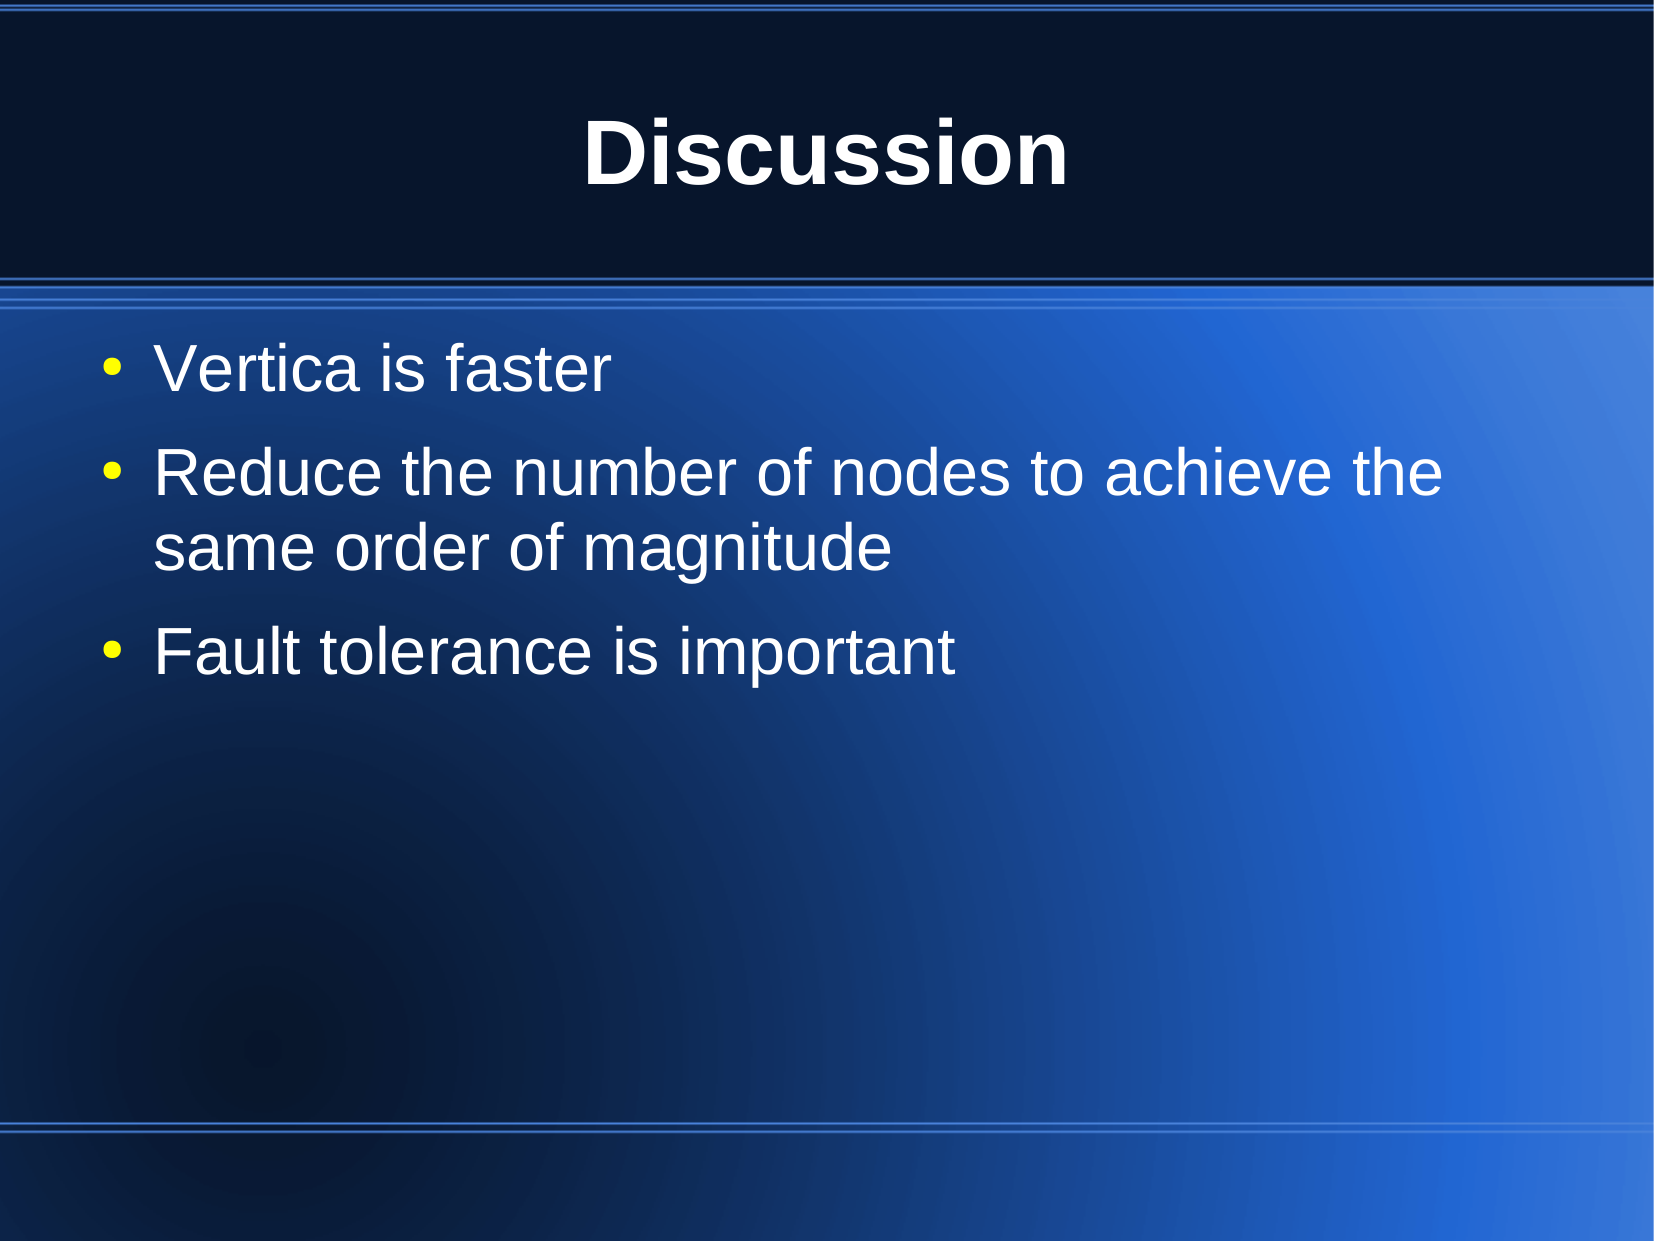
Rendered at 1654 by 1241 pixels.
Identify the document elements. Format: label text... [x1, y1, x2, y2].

picture [0, 0, 1654, 1241]
list Vertica is faster Reduce the number of nodes to achieve the same order of magnitude Fault tolerance is important [82, 330, 1565, 1069]
title Discussion [82, 49, 1571, 257]
